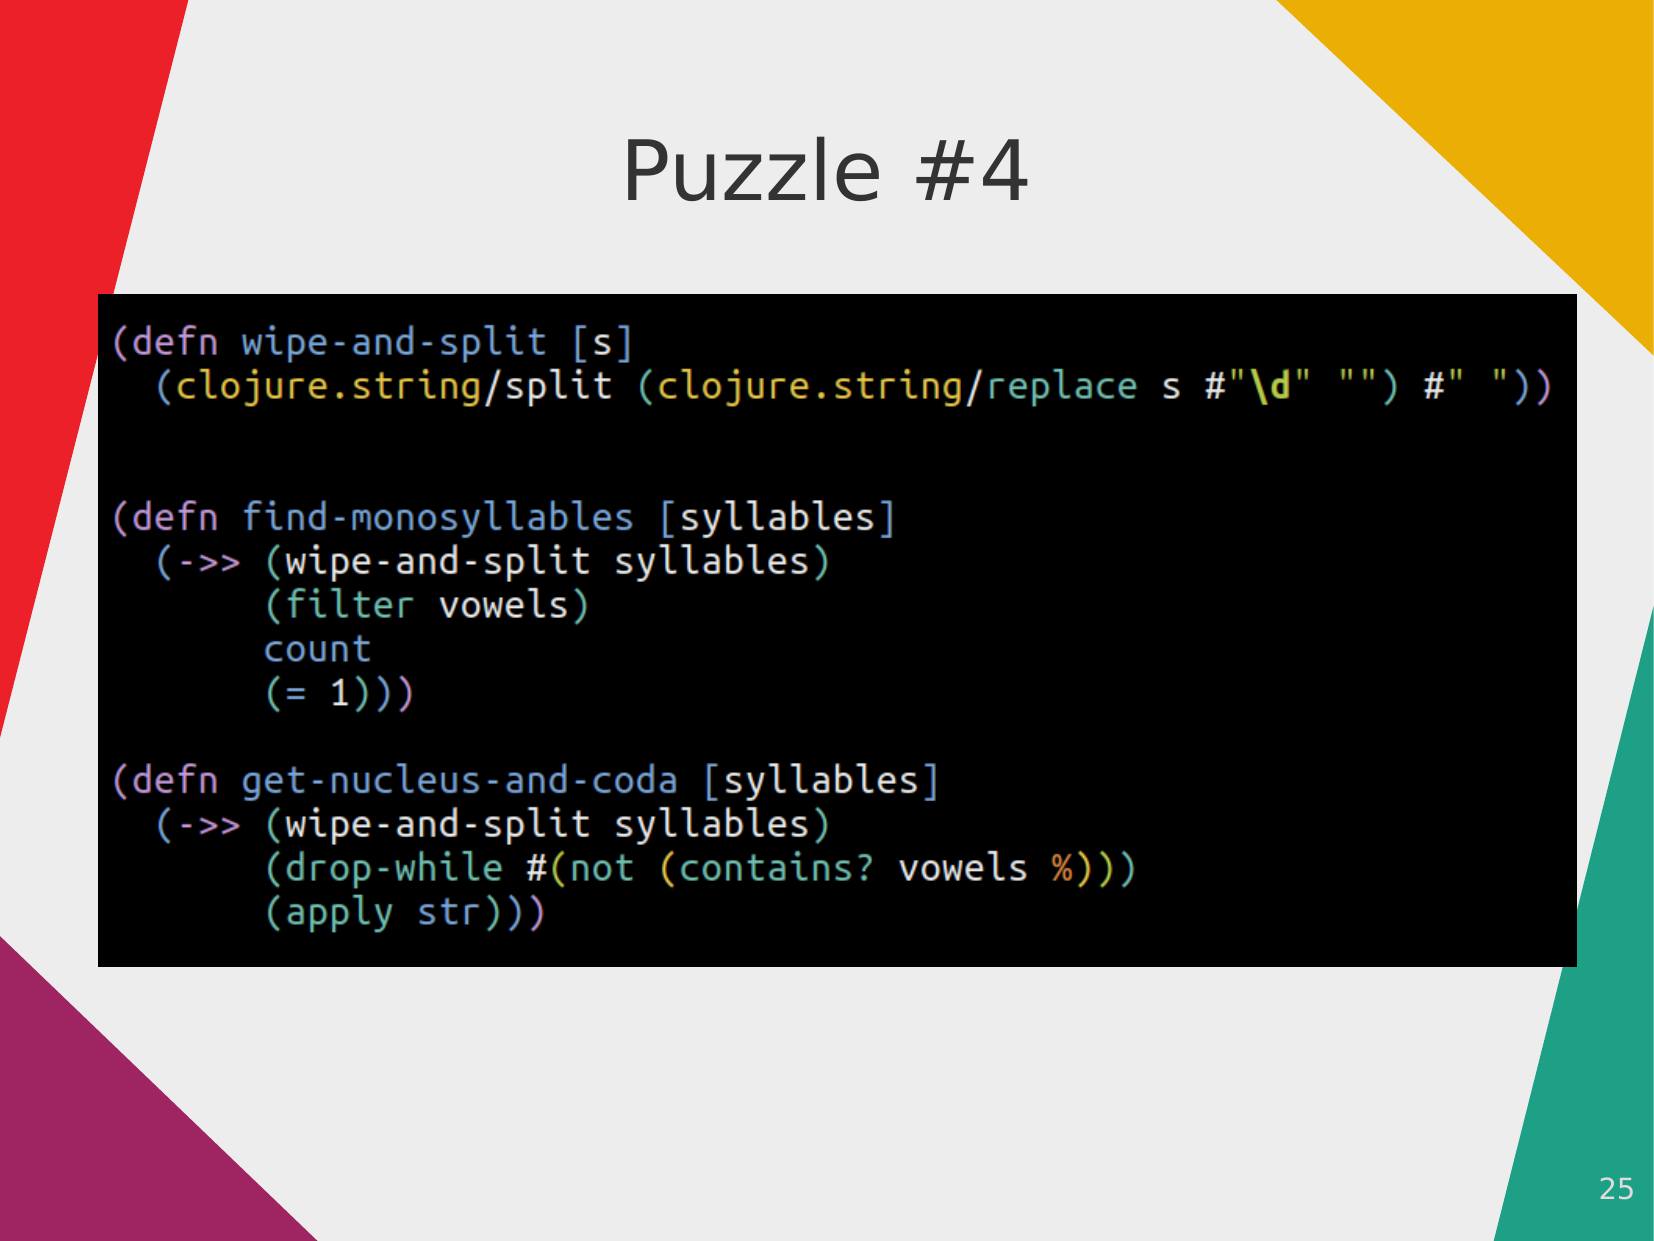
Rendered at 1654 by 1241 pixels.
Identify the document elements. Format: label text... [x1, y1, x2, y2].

picture [98, 294, 1577, 967]
title Puzzle #4 [114, 73, 1539, 271]
